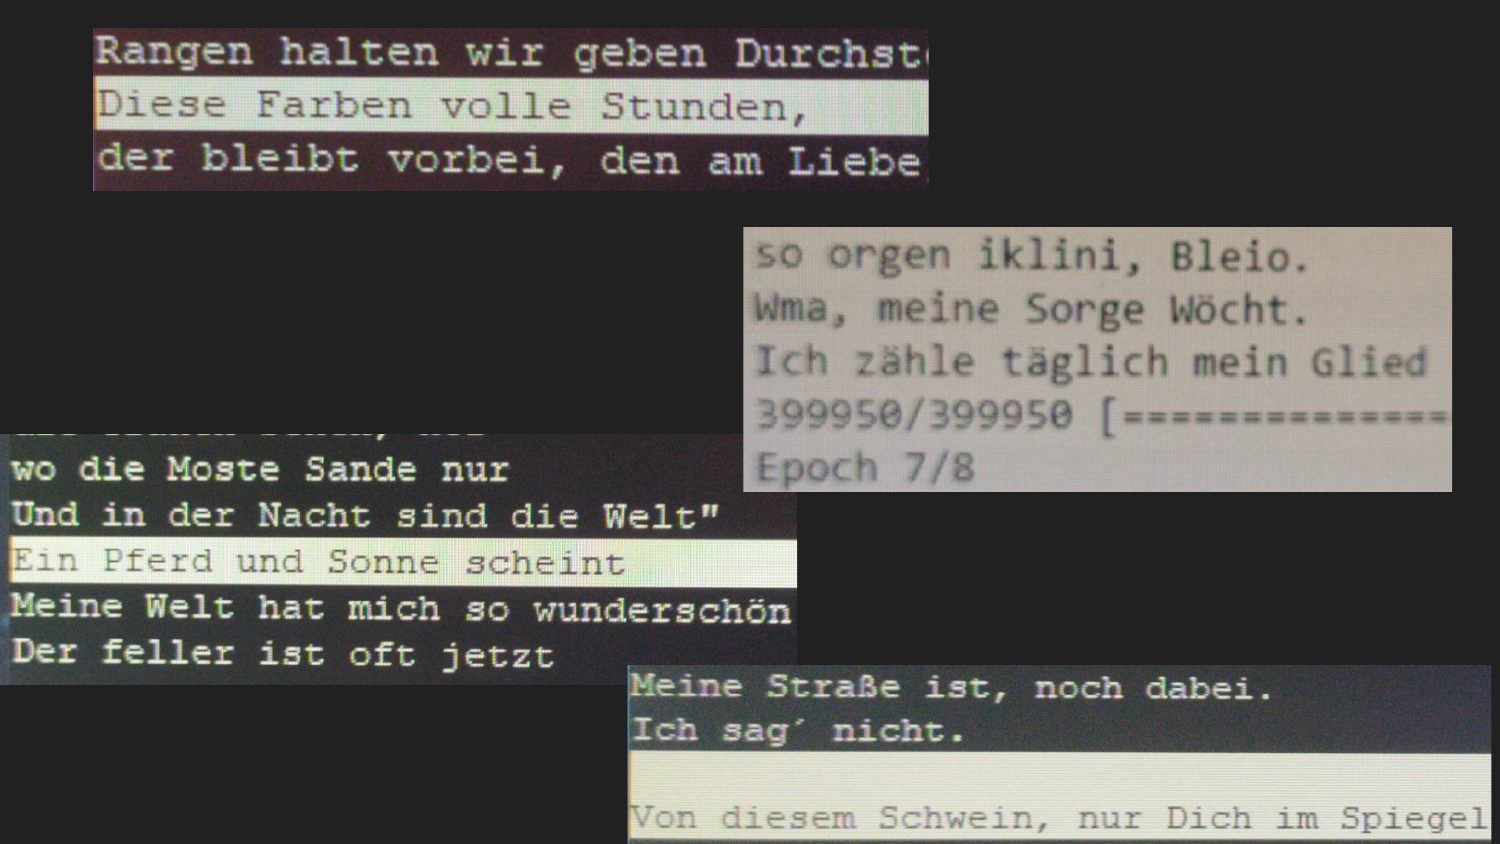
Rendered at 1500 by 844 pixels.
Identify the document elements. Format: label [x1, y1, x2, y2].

picture [0, 227, 1492, 844]
picture [93, 28, 929, 191]
